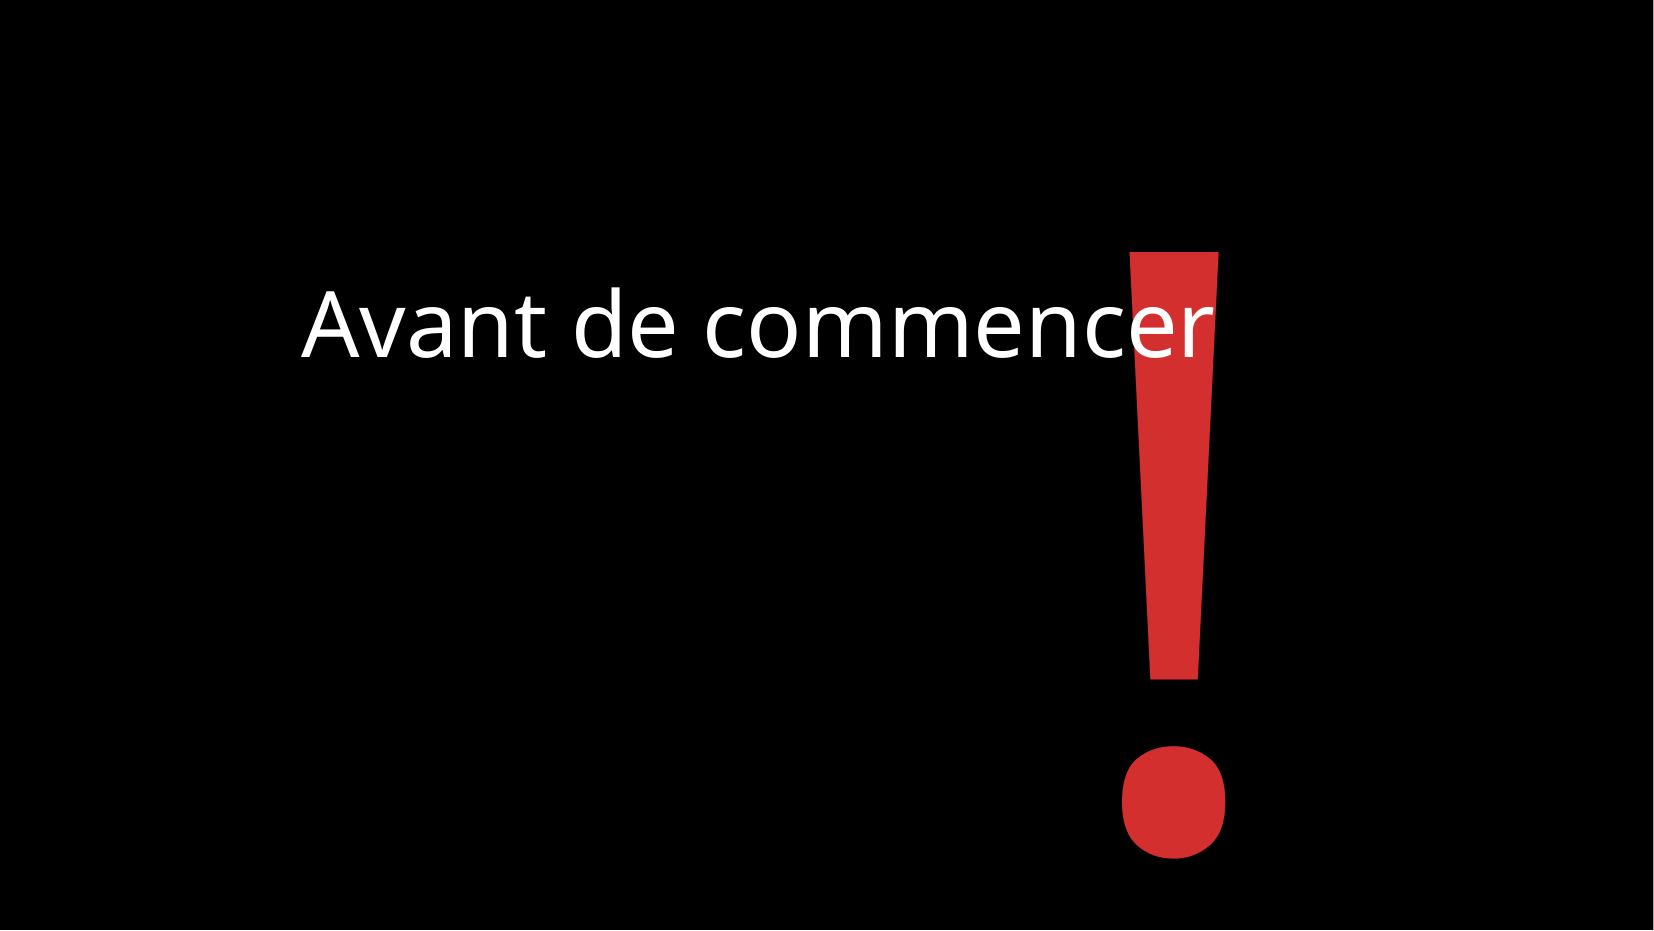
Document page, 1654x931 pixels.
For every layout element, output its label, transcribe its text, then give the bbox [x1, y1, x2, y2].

text_box Avant de commencer [153, 259, 1217, 370]
text_box ! [1062, 0, 1524, 931]
